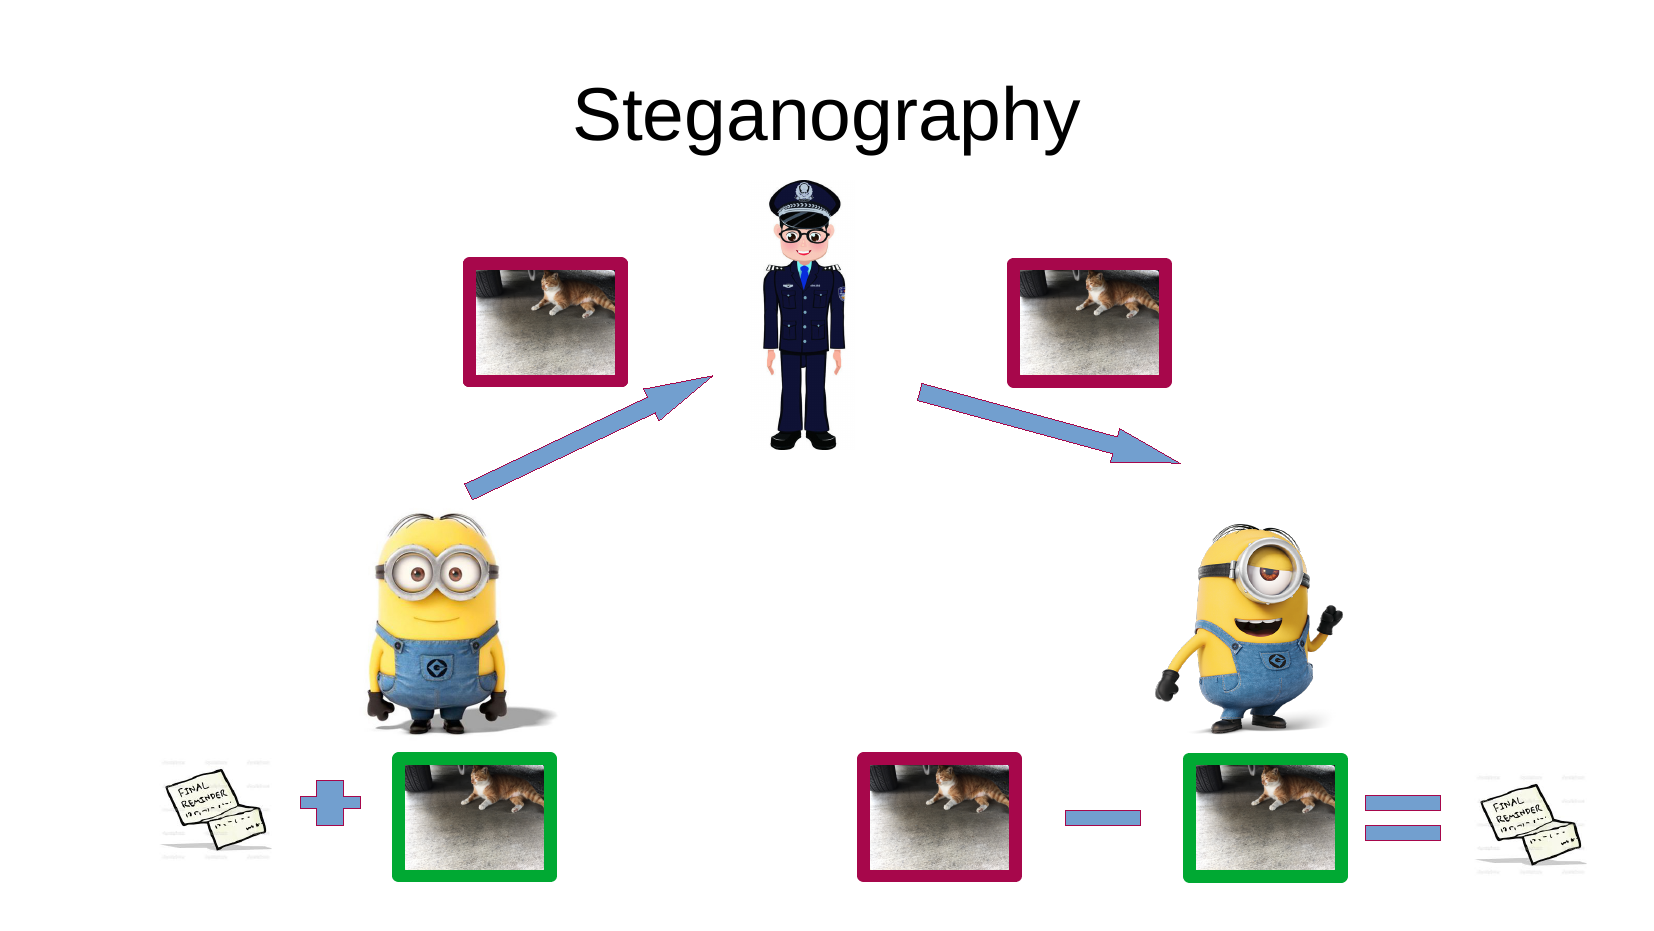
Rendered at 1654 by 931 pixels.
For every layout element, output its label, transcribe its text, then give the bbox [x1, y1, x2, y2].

picture [1155, 524, 1343, 736]
picture [475, 270, 616, 375]
text_box [1365, 825, 1441, 841]
picture [1470, 764, 1591, 886]
picture [1195, 765, 1336, 871]
title Steganography [82, 37, 1571, 193]
picture [155, 749, 276, 871]
text_box [464, 375, 713, 500]
text_box [300, 780, 361, 826]
text_box [1365, 795, 1441, 811]
picture [405, 765, 545, 870]
text_box [917, 383, 1181, 464]
picture [315, 495, 570, 751]
picture [870, 765, 1010, 870]
picture [750, 180, 856, 451]
text_box [1065, 810, 1141, 826]
picture [1020, 270, 1160, 376]
